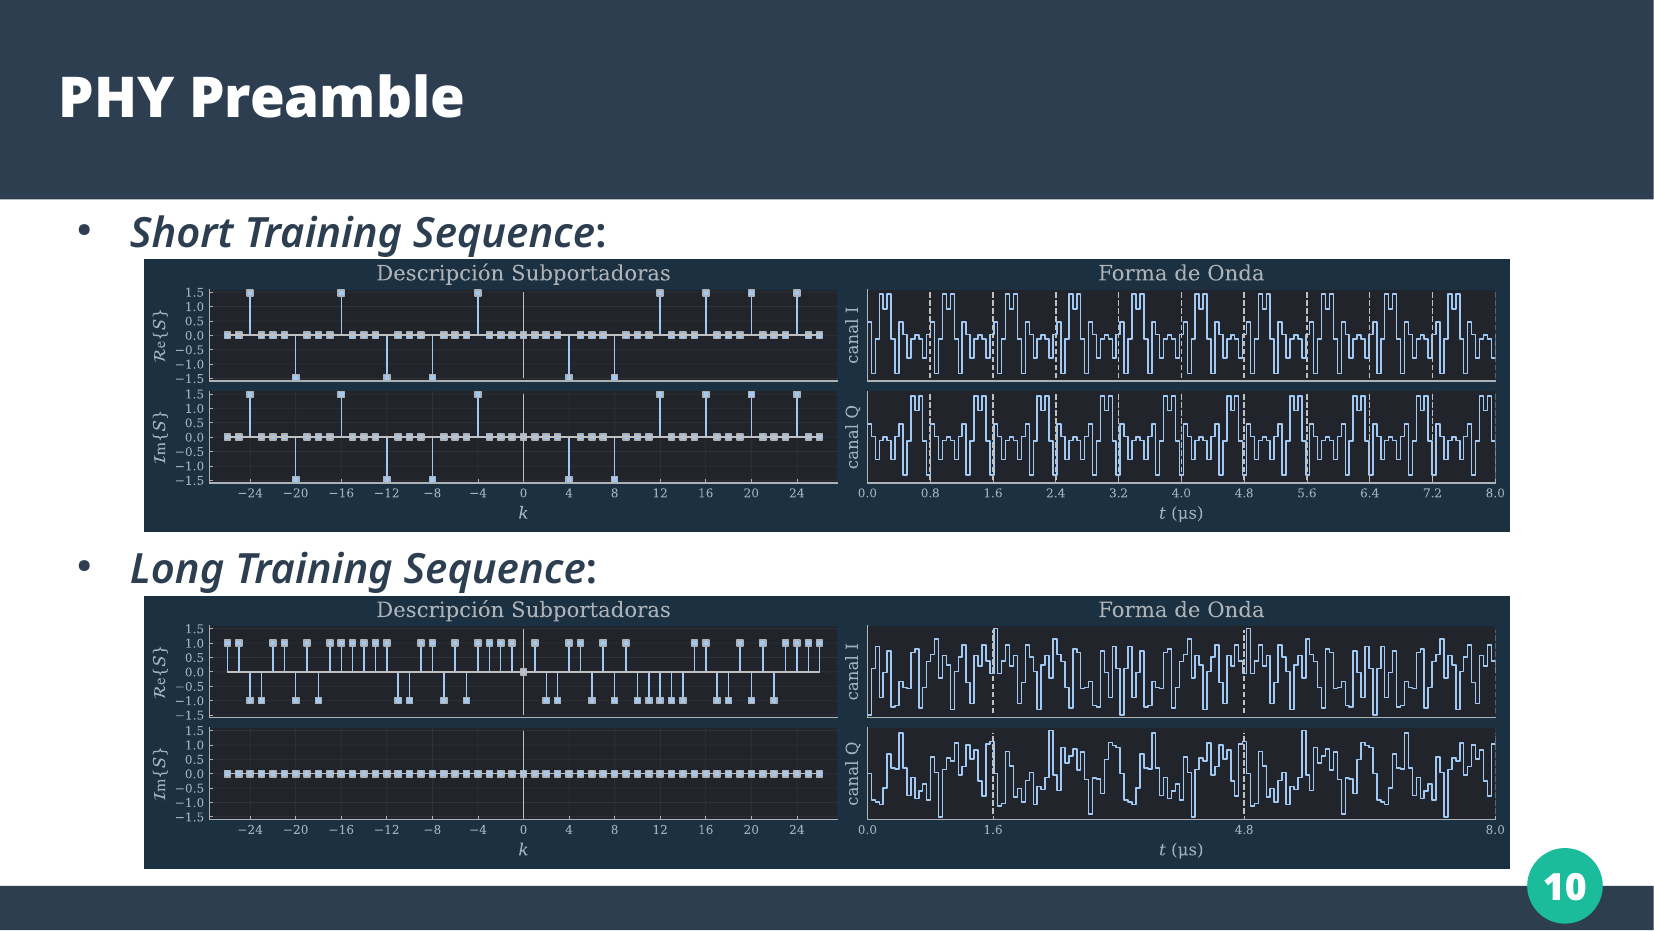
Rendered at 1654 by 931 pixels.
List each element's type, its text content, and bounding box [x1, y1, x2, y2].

title PHY Preamble [59, 37, 1595, 155]
picture [142, 258, 1511, 533]
list Long Training Sequence: [59, 538, 1595, 633]
picture [142, 595, 1511, 870]
list Short Training Sequence: [59, 202, 1595, 297]
